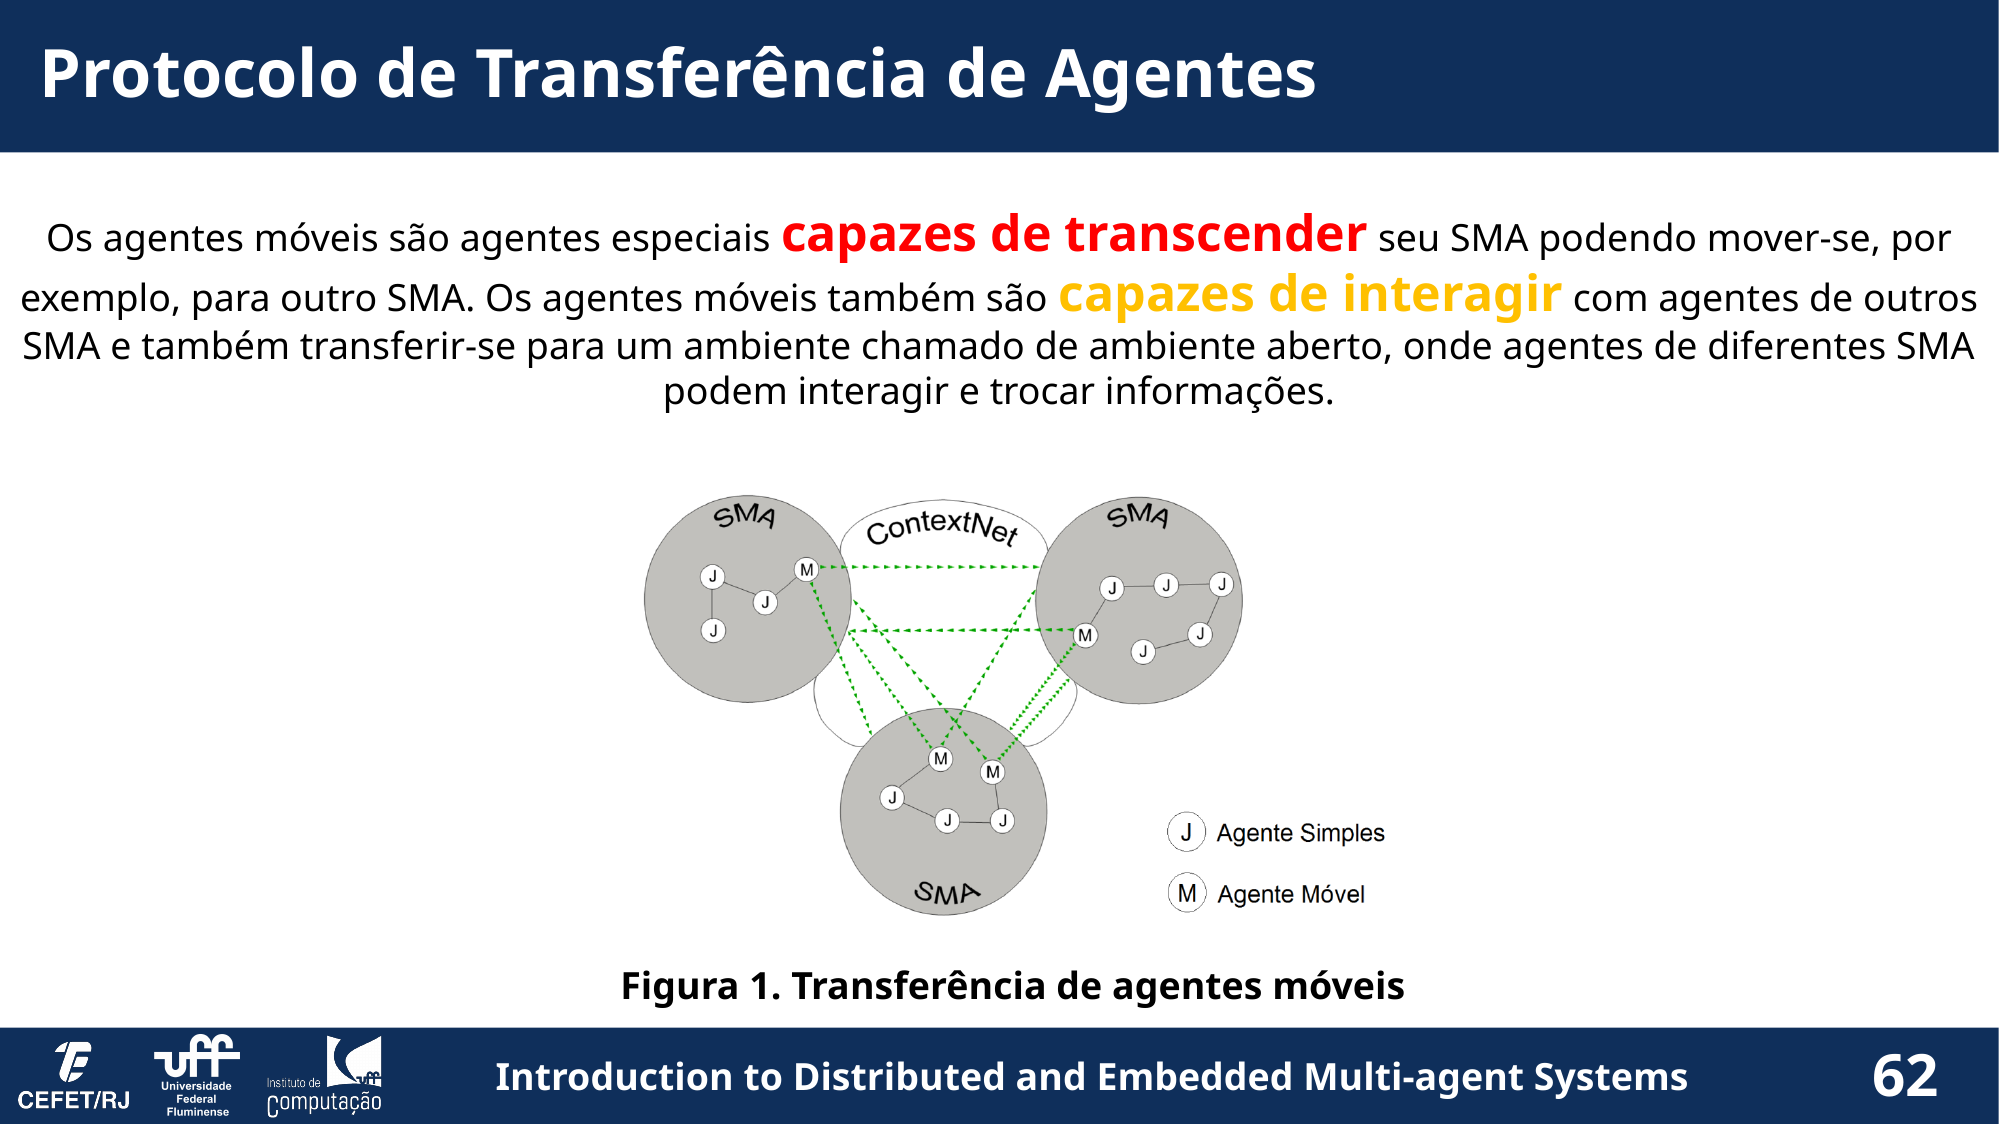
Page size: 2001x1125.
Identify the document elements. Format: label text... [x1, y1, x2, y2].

text_box Os agentes móveis são agentes especiais capazes de transcender seu SMA podendo mover-se, por exemplo, para outro SMA. Os agentes móveis também são capazes de interagir com agentes de outros SMA e também transferir-se para um ambiente chamado de ambiente aberto, onde agentes de diferentes SMA podem interagir e trocar informações. [0, 194, 1999, 420]
text_box Figura 1. Transferência de agentes móveis [595, 954, 1422, 1015]
picture [153, 1033, 241, 1121]
text_box Protocolo de Transferência de Agentes [25, 23, 1999, 119]
picture [265, 1033, 383, 1118]
picture [18, 1021, 129, 1125]
picture [626, 473, 1412, 941]
